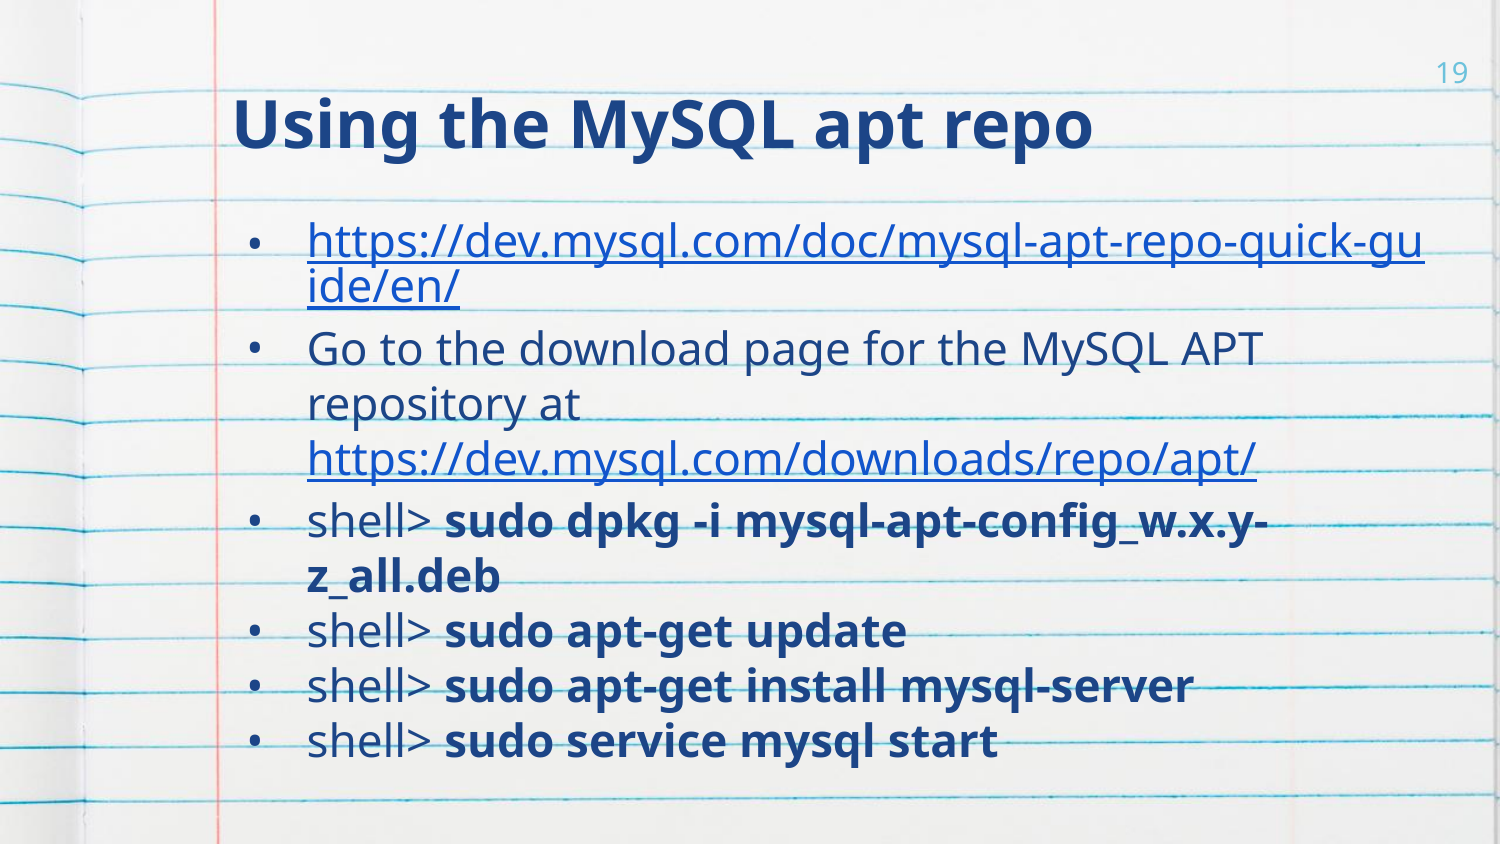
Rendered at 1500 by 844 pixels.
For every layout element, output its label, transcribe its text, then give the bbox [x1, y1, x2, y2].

list https://dev.mysql.com/doc/mysql-apt-repo-quick-guide/en/ Go to the download page for the MySQL APT repository at https://dev.mysql.com/downloads/repo/apt/ shell> sudo dpkg -i mysql-apt-config_w.x.y-z_all.deb shell> sudo apt-get update shell> sudo apt-get install mysql-server shell> sudo service mysql start [231, 211, 1425, 748]
picture [0, 0, 1500, 844]
title Using the MySQL apt repo [231, 21, 1425, 162]
slide_number <number> [1378, 41, 1469, 107]
